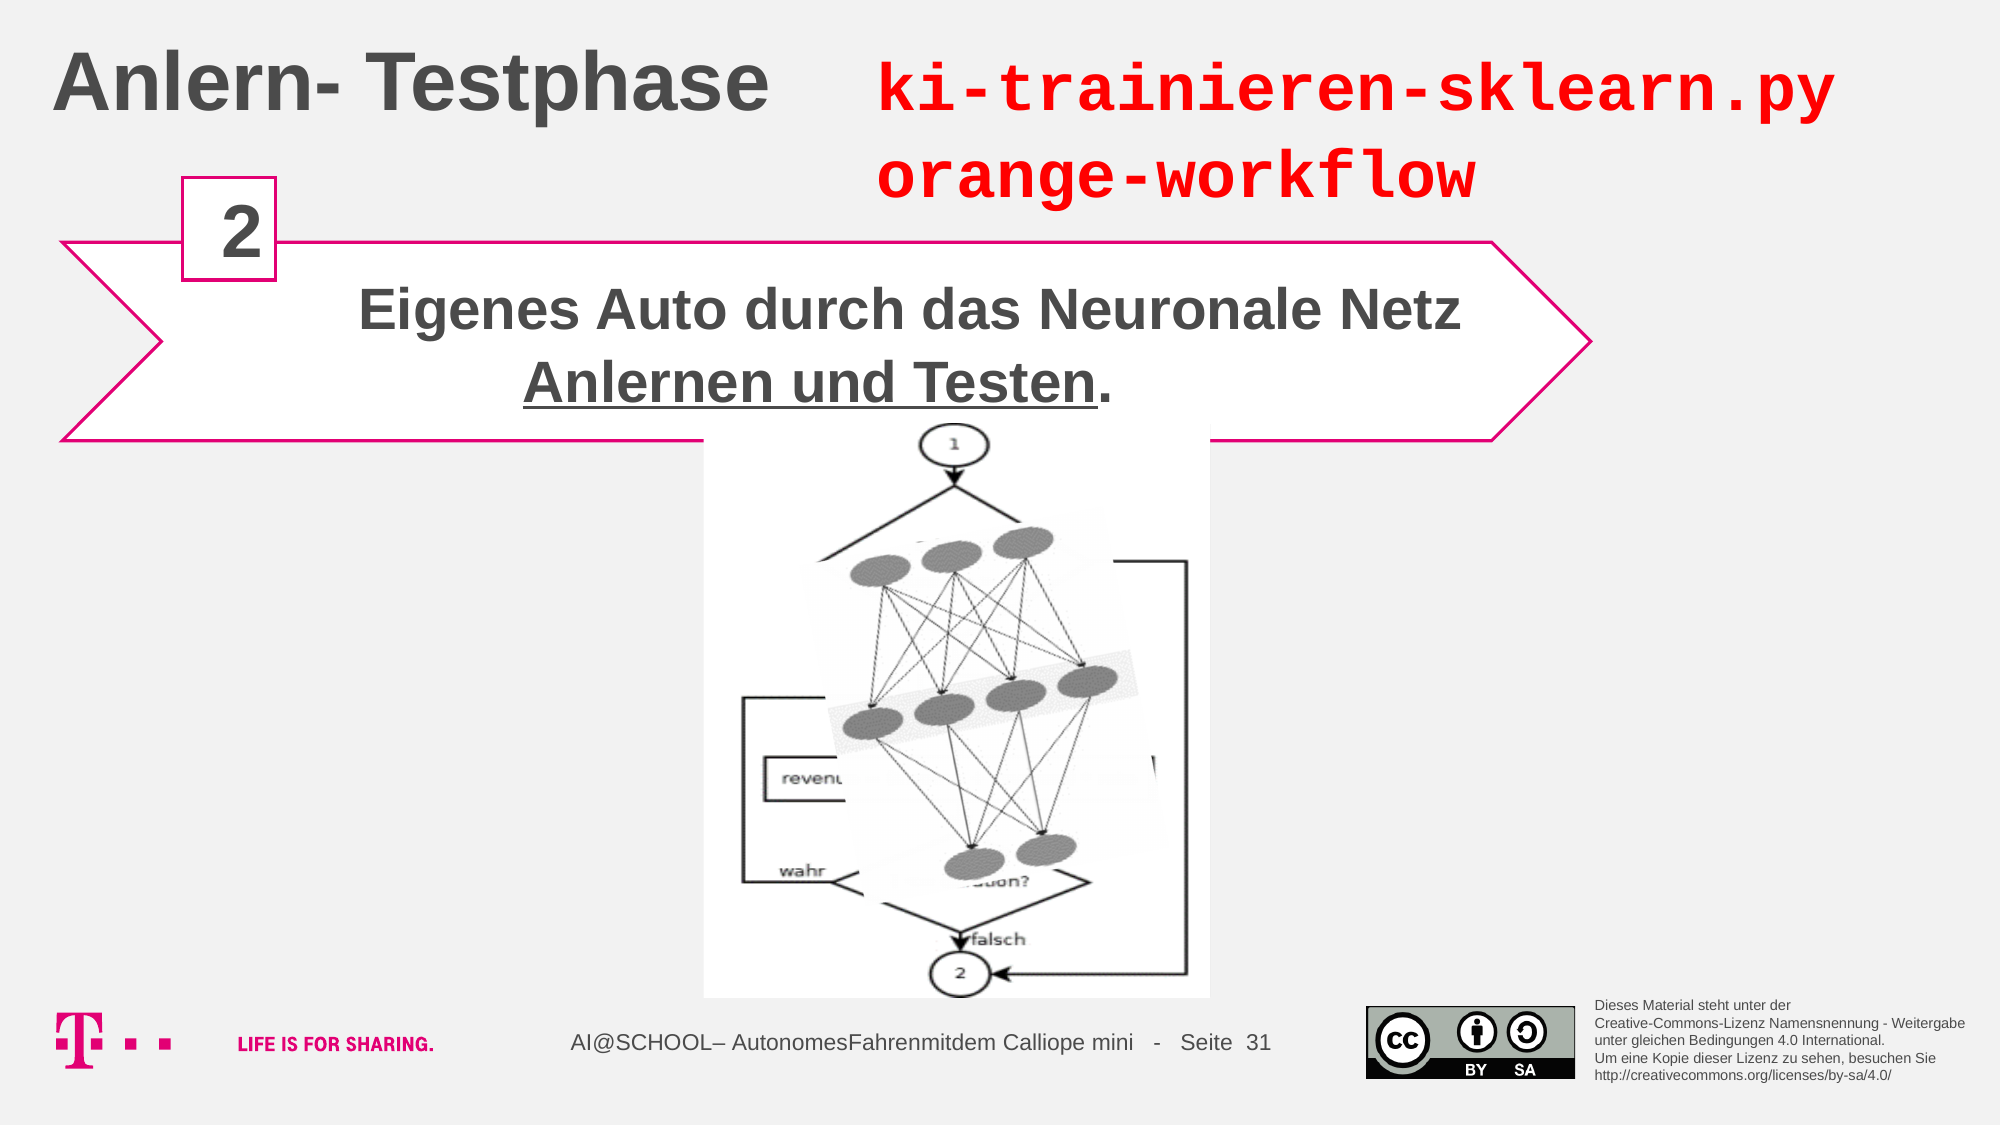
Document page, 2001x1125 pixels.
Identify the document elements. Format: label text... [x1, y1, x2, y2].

text_box Eigenes Auto durch das Neuronale Netz Anlernen und Testen. [62, 242, 1591, 441]
text_box 2 [182, 177, 275, 280]
text_box Anlern- Testphase ki-trainieren-sklearn.py orange-workflow [36, 0, 1964, 256]
picture [703, 423, 1211, 998]
